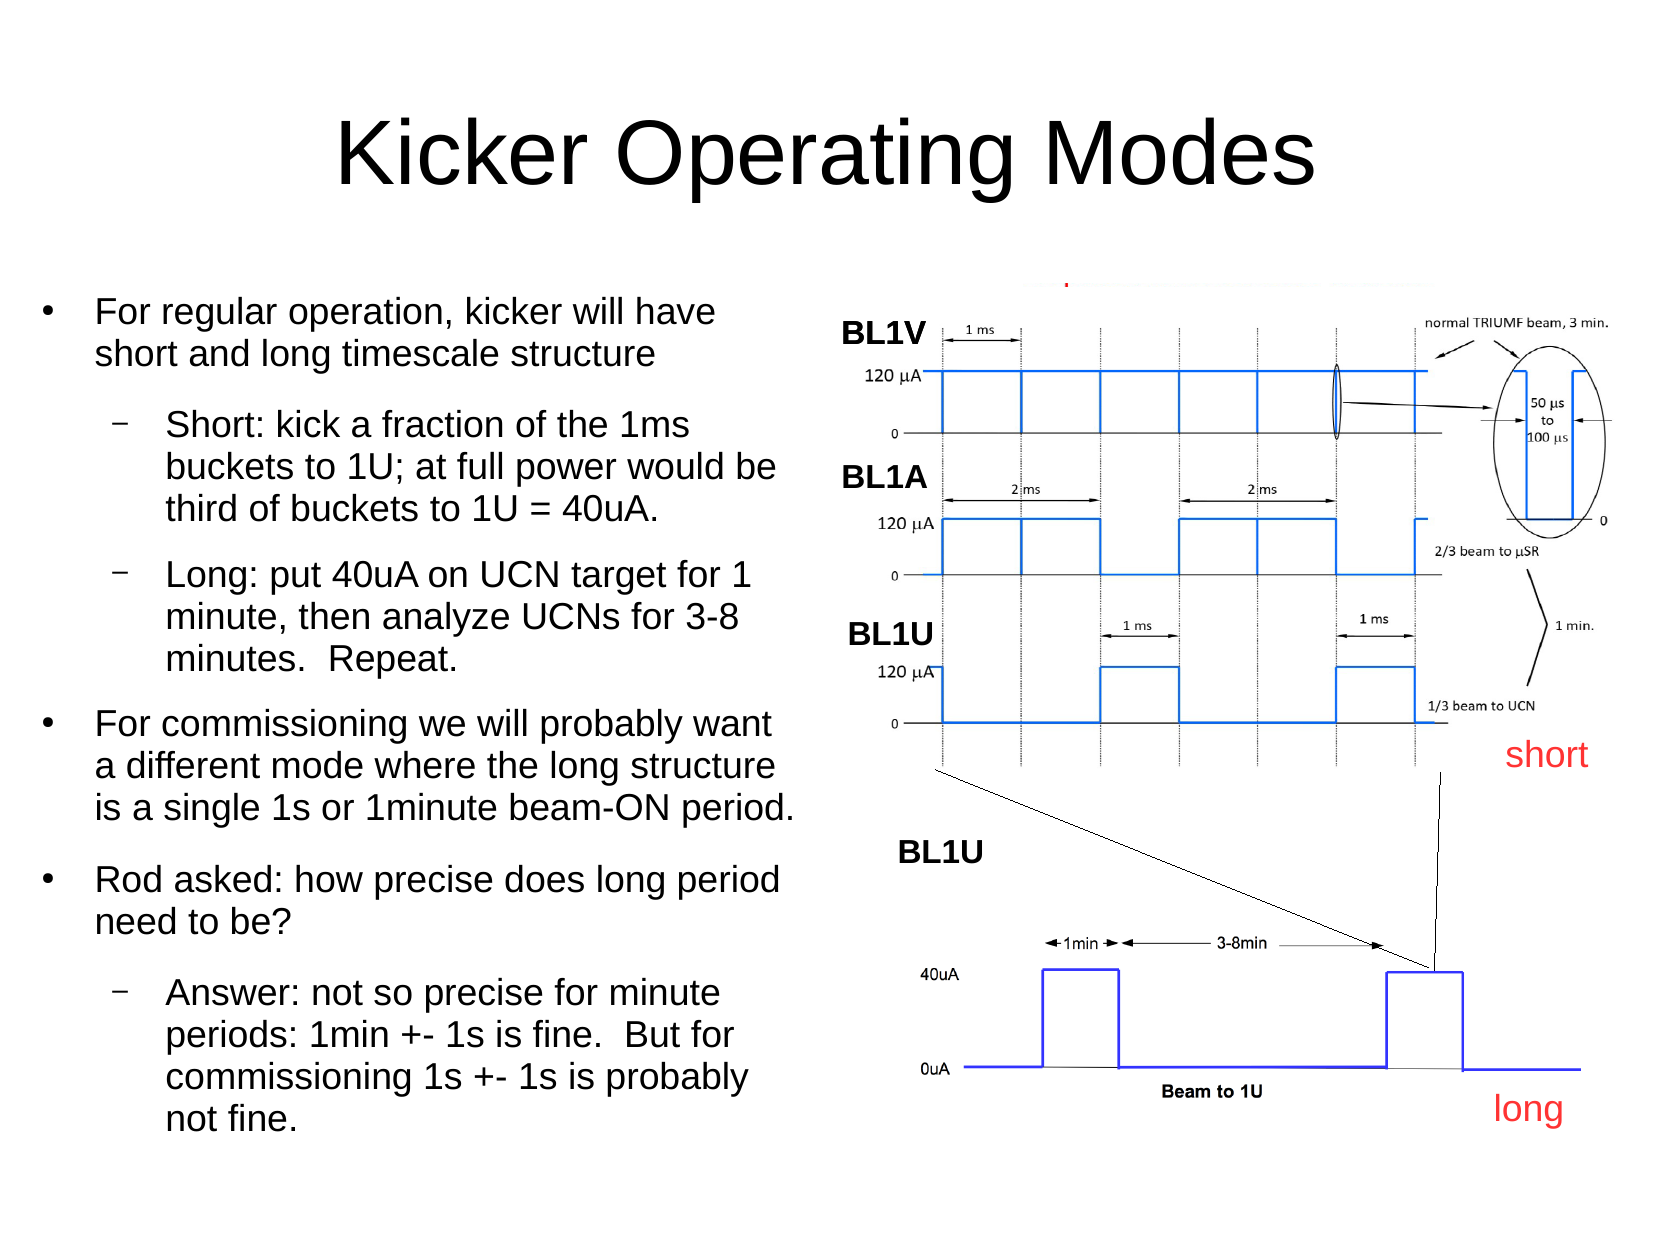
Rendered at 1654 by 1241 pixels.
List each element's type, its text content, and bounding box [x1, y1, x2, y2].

text_box BL1V [826, 306, 942, 402]
text_box long [1478, 1079, 1598, 1155]
text_box short [1490, 725, 1621, 801]
list For regular operation, kicker will have short and long timescale structure Short: kick a fraction of the 1ms buckets to 1U; at full power would be third of buckets to 1U = 40uA. Long: put 40uA on UCN target for 1 minute, then analyze UCNs for 3-8 minutes. Repeat. For commissioning we will probably want a different mode where the long structure is a single 1s or 1minute beam-ON period. Rod asked: how precise does long period need to be? Answer: not so precise for minute periods: 1min +- 1s is fine. But for commissioning 1s +- 1s is probably not fine. [23, 290, 804, 1140]
text_box BL1U [882, 826, 1028, 921]
title Kicker Operating Modes [82, 49, 1571, 257]
text_box BL1U [832, 607, 981, 703]
picture [887, 827, 1621, 1158]
picture [844, 283, 1640, 782]
text_box BL1A [826, 451, 957, 547]
